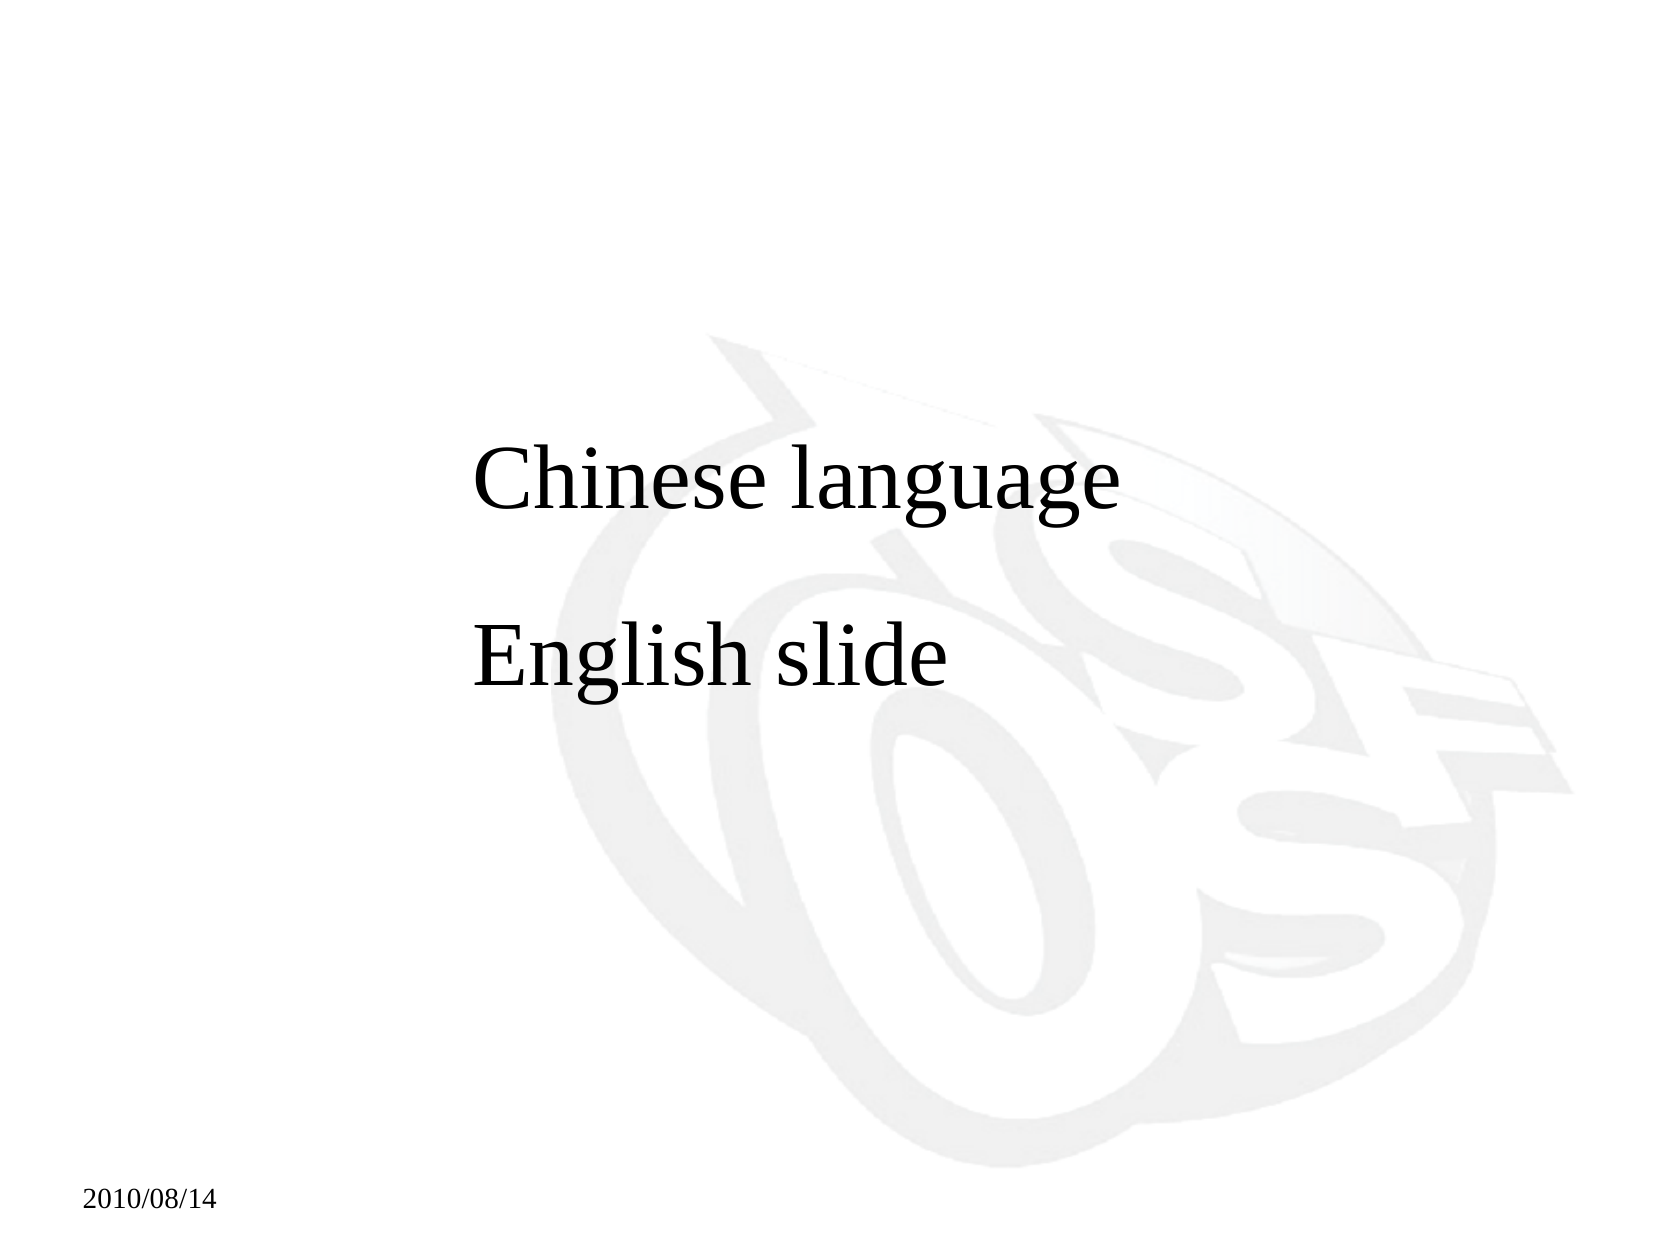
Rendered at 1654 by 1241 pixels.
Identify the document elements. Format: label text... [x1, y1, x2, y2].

title English slide [472, 490, 1418, 768]
picture [551, 331, 1577, 1170]
title Chinese language [472, 313, 1418, 490]
